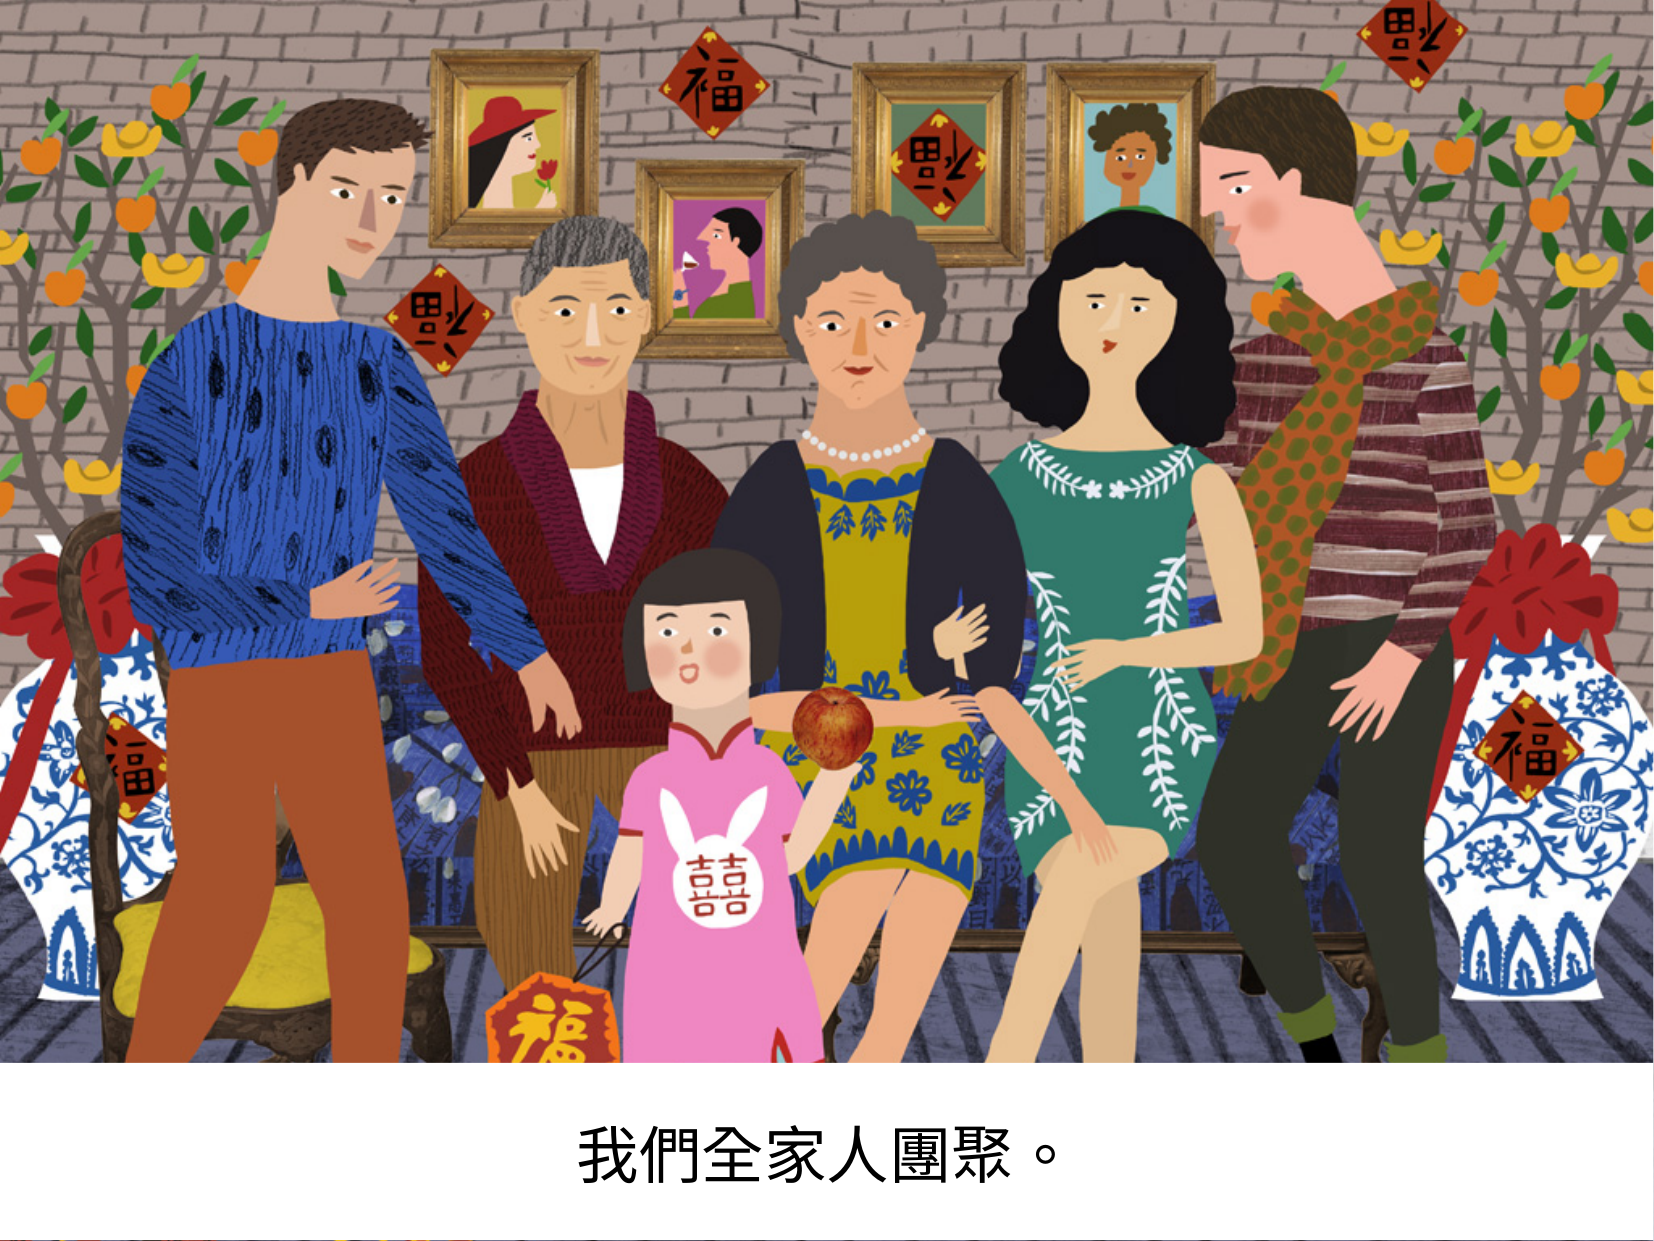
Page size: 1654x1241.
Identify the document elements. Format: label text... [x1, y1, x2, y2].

picture [0, 0, 1654, 1062]
title 我們全家人團聚。 [0, 1062, 1654, 1241]
